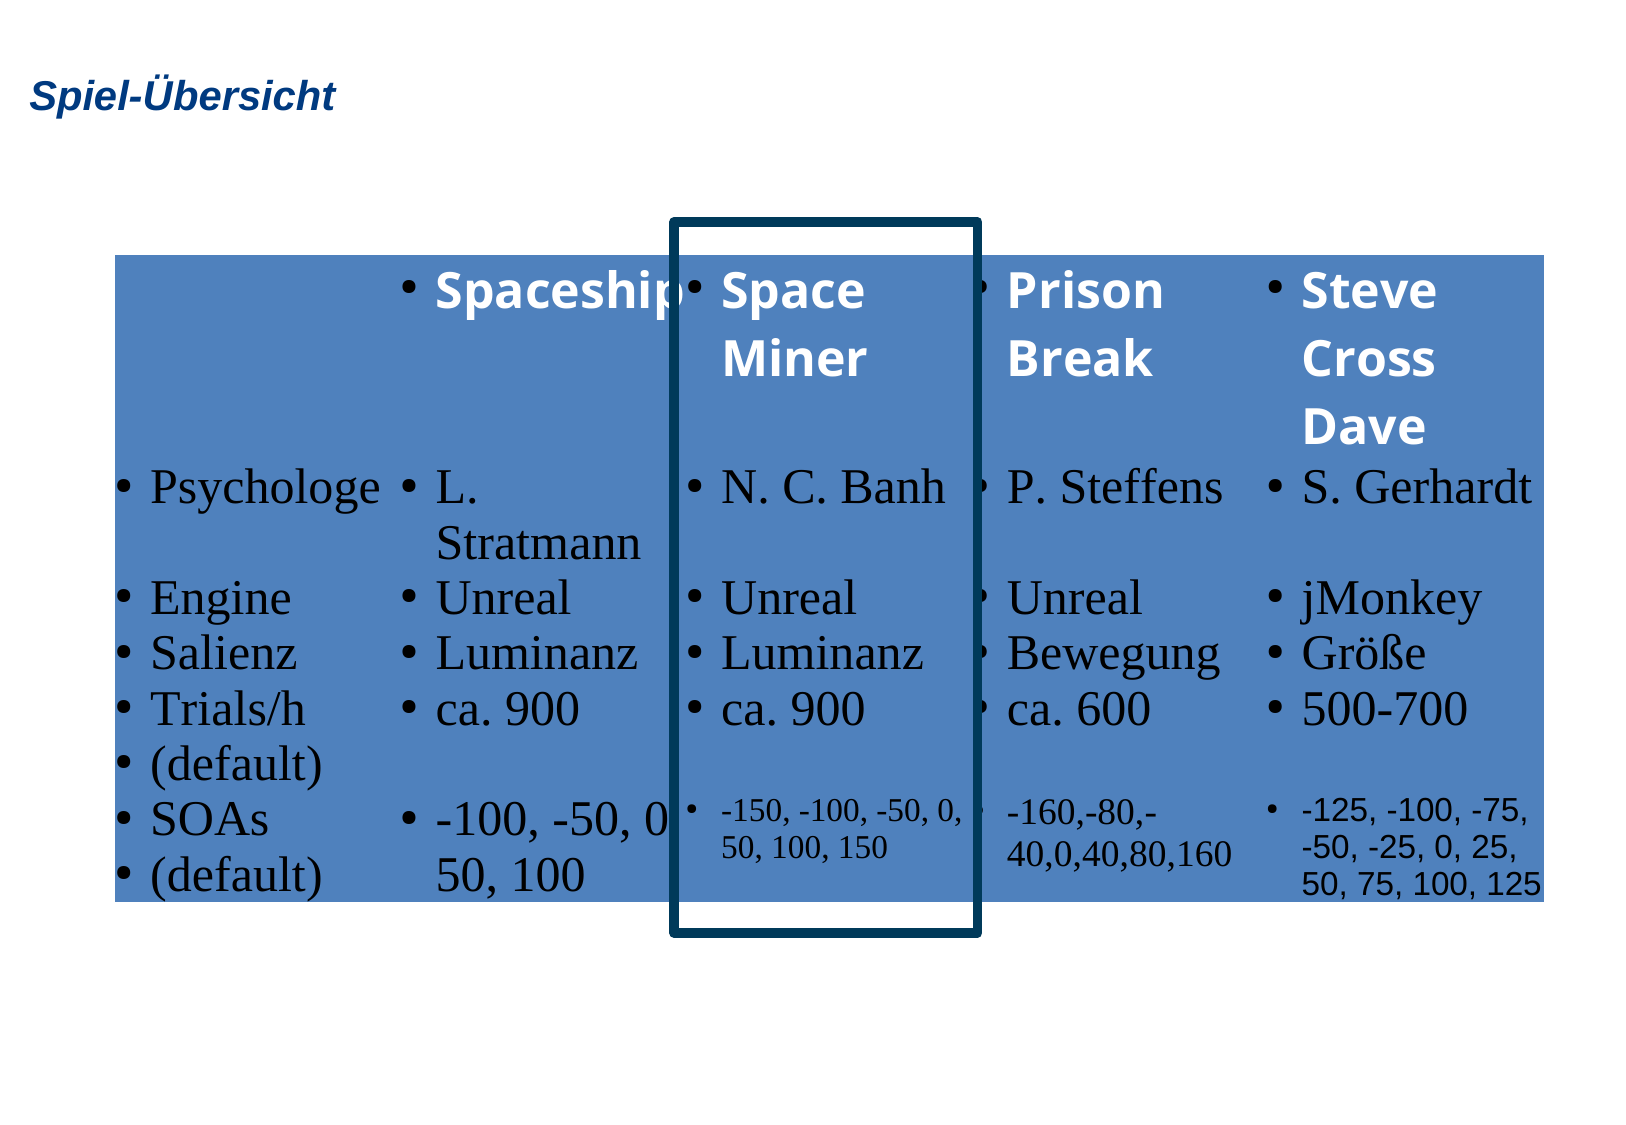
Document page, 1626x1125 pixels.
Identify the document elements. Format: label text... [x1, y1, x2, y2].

table_cell S. Gerhardt [1266, 459, 1544, 570]
table_cell ca. 900 [686, 681, 971, 791]
table_header [115, 255, 400, 459]
table_cell -160,-80,-40,0,40,80,160 [982, 791, 1266, 902]
table_header Steve Cross Dave [1266, 255, 1544, 459]
table_cell -150, -100, -50, 0, 50, 100, 150 [686, 791, 971, 902]
table_cell Psychologe [115, 459, 400, 570]
table_cell ca. 900 [679, 681, 686, 791]
table_cell Unreal [982, 570, 1266, 625]
table_cell L. Stratmann [400, 459, 669, 570]
table_cell Trials/h (default) [115, 681, 400, 791]
table_header Space Miner [686, 255, 971, 459]
table_cell 500-700 [1266, 681, 1544, 791]
table_header Prison Break [982, 255, 1266, 459]
table_cell Luminanz [686, 625, 971, 681]
table_header Spaceship [679, 255, 686, 459]
table_cell P. Steffens [982, 459, 1266, 570]
table_cell Unreal [400, 570, 669, 625]
table_cell L. Stratmann [679, 459, 686, 570]
table_cell jMonkey [1266, 570, 1544, 625]
table_cell Größe [1266, 625, 1544, 681]
table_cell -100, -50, 0, 50, 100 [400, 791, 669, 902]
table_header Spaceship [400, 255, 669, 459]
table_cell Engine [115, 570, 400, 625]
title Spiel-Übersicht [14, 12, 1086, 176]
table_cell Salienz [115, 625, 400, 681]
table_cell SOAs (default) [115, 791, 400, 902]
table_cell Luminanz [400, 625, 669, 681]
table_cell Engine [211, 614, 225, 623]
table_cell -125, -100, -75, -50, -25, 0, 25, 50, 75, 100, 125 [1266, 791, 1544, 902]
table_cell Bewegung [982, 625, 1266, 681]
table_cell Engine [212, 592, 222, 604]
table_cell N. C. Banh [686, 459, 971, 570]
table_cell -100, -50, 0, 50, 100 [679, 791, 686, 902]
table_cell Unreal [686, 570, 971, 625]
table_cell ca. 600 [982, 681, 1266, 791]
table_cell Unreal [679, 570, 686, 625]
table_cell Luminanz [679, 625, 686, 681]
table_cell ca. 900 [400, 681, 669, 791]
